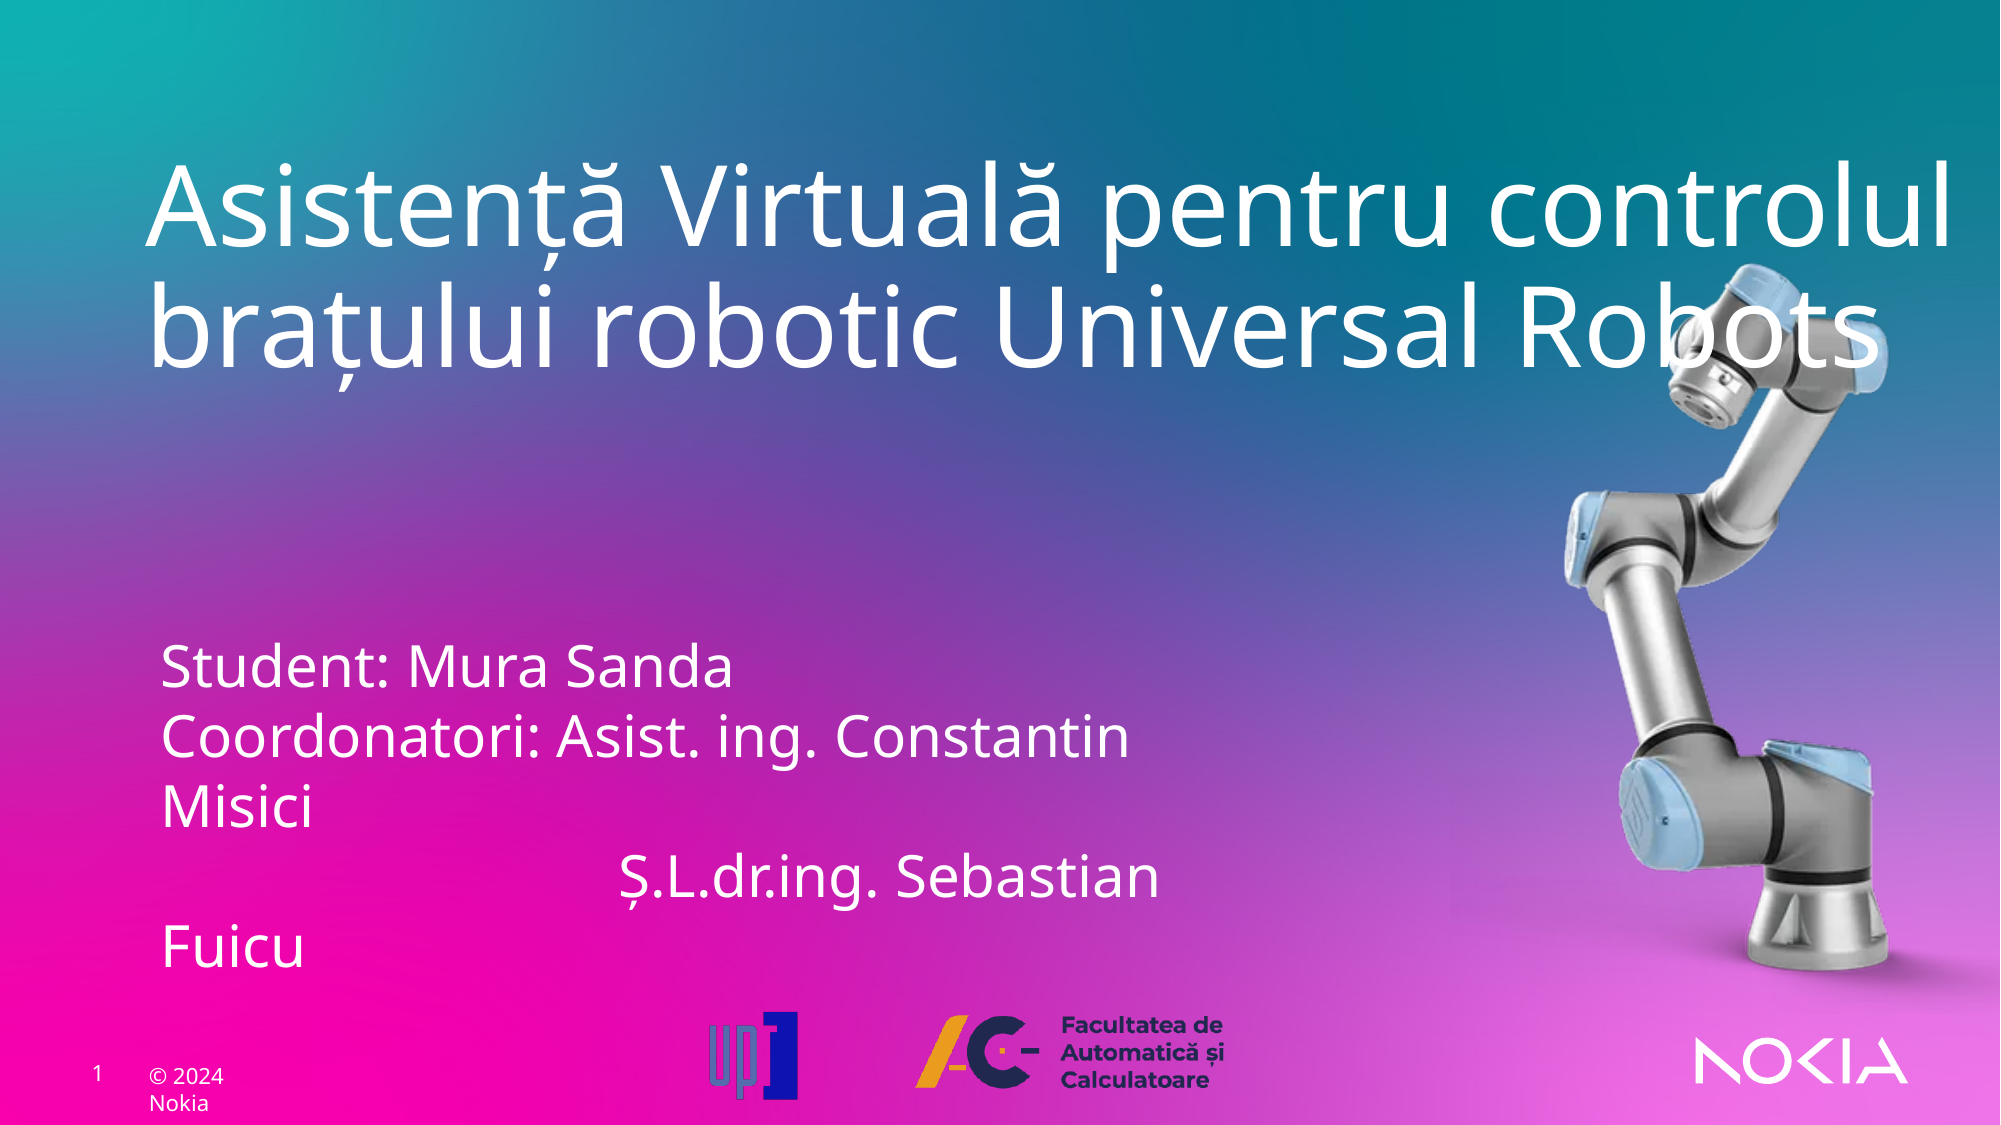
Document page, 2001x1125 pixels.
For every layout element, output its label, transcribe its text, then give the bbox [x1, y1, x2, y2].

picture [1450, 534, 2000, 1014]
list Asistență Virtuală pentru controlul brațului robotic Universal Robots [145, 148, 2000, 534]
text_box Student: Mura Sanda Coordonatori: Asist. ing. Constantin Misici Ș.L.dr.ing. Sebastian Fuicu [145, 621, 1281, 849]
